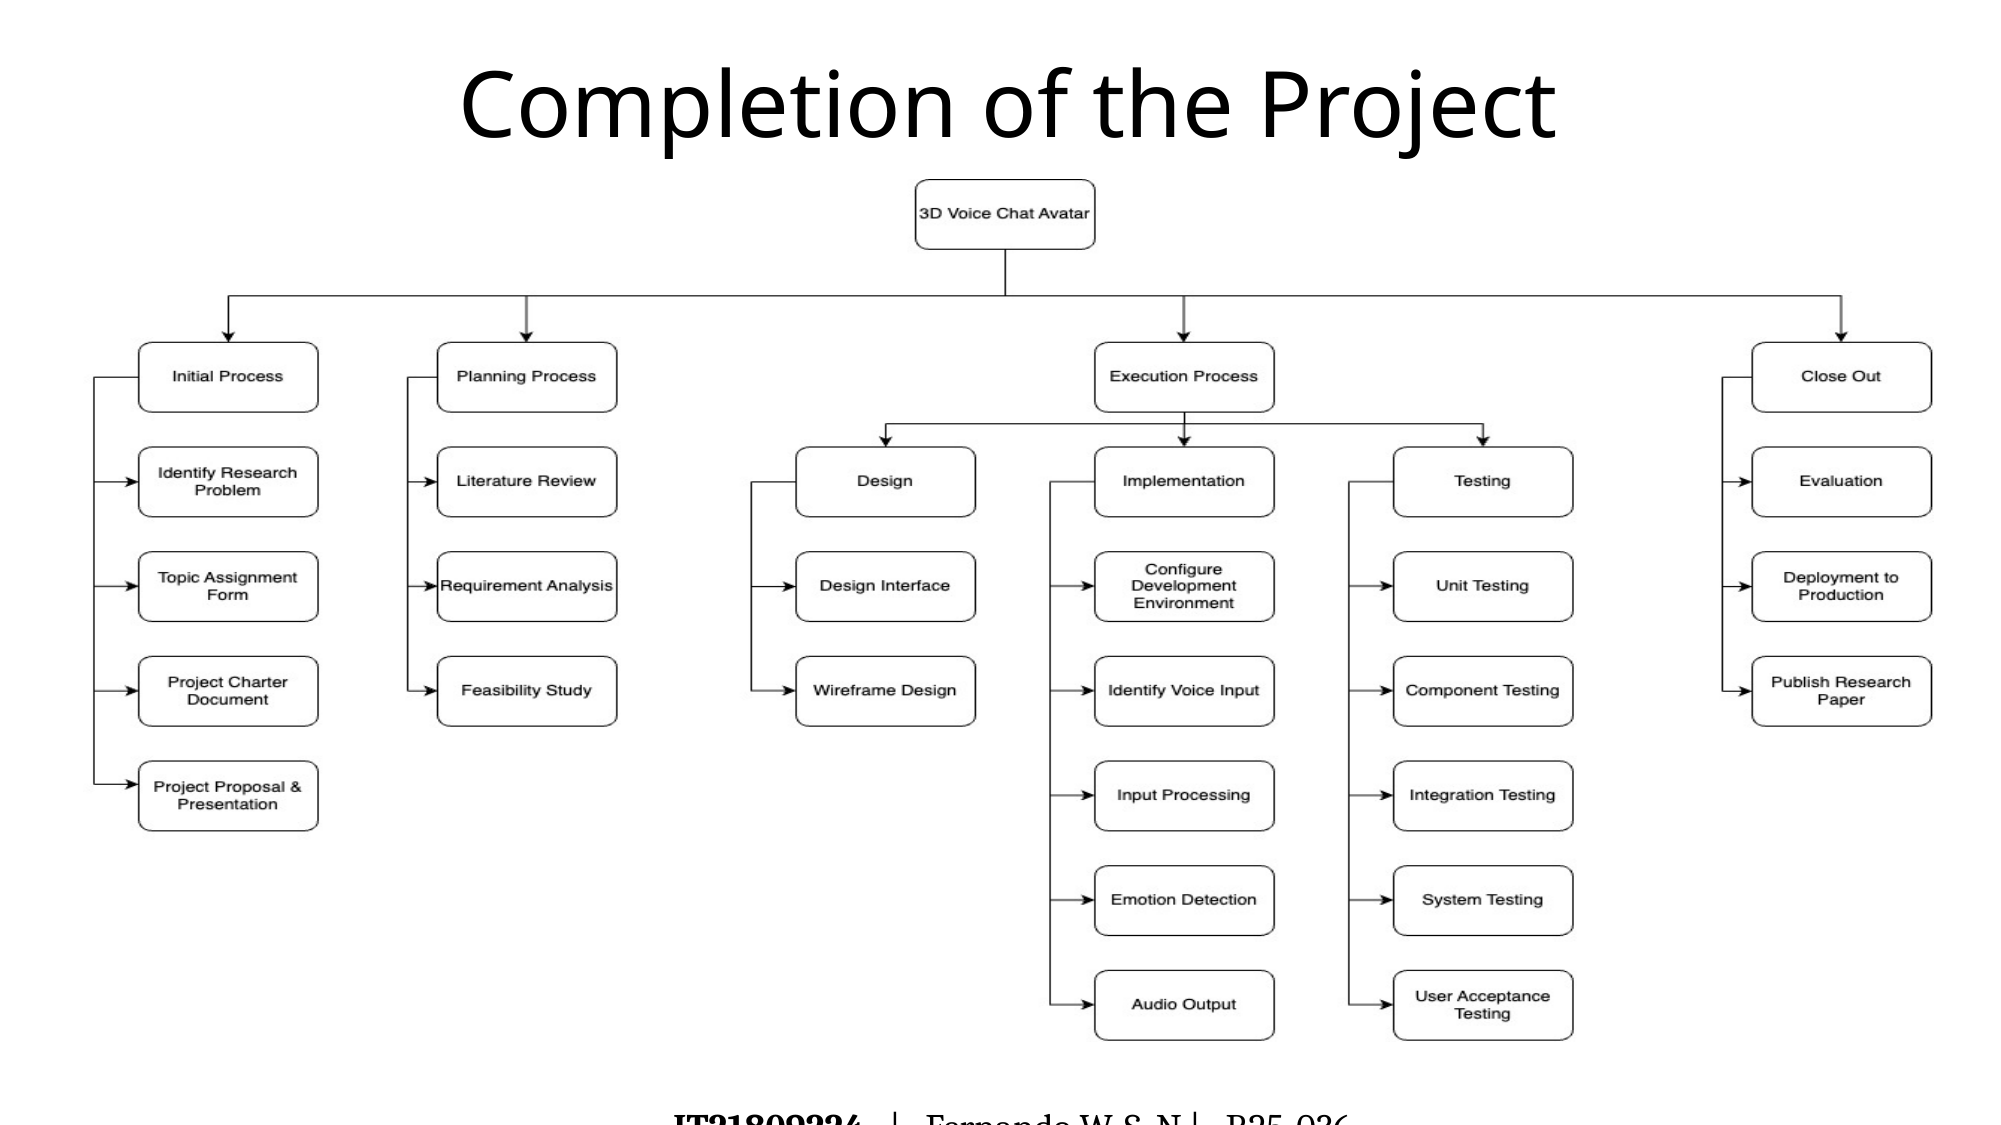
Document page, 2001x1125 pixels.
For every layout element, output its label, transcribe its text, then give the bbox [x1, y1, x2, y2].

picture [83, 179, 1934, 1042]
title Completion of the Project [50, 35, 1967, 166]
text_box IT21809224 | Fernando W. S. N.| R25-036 [658, 1095, 1776, 1125]
